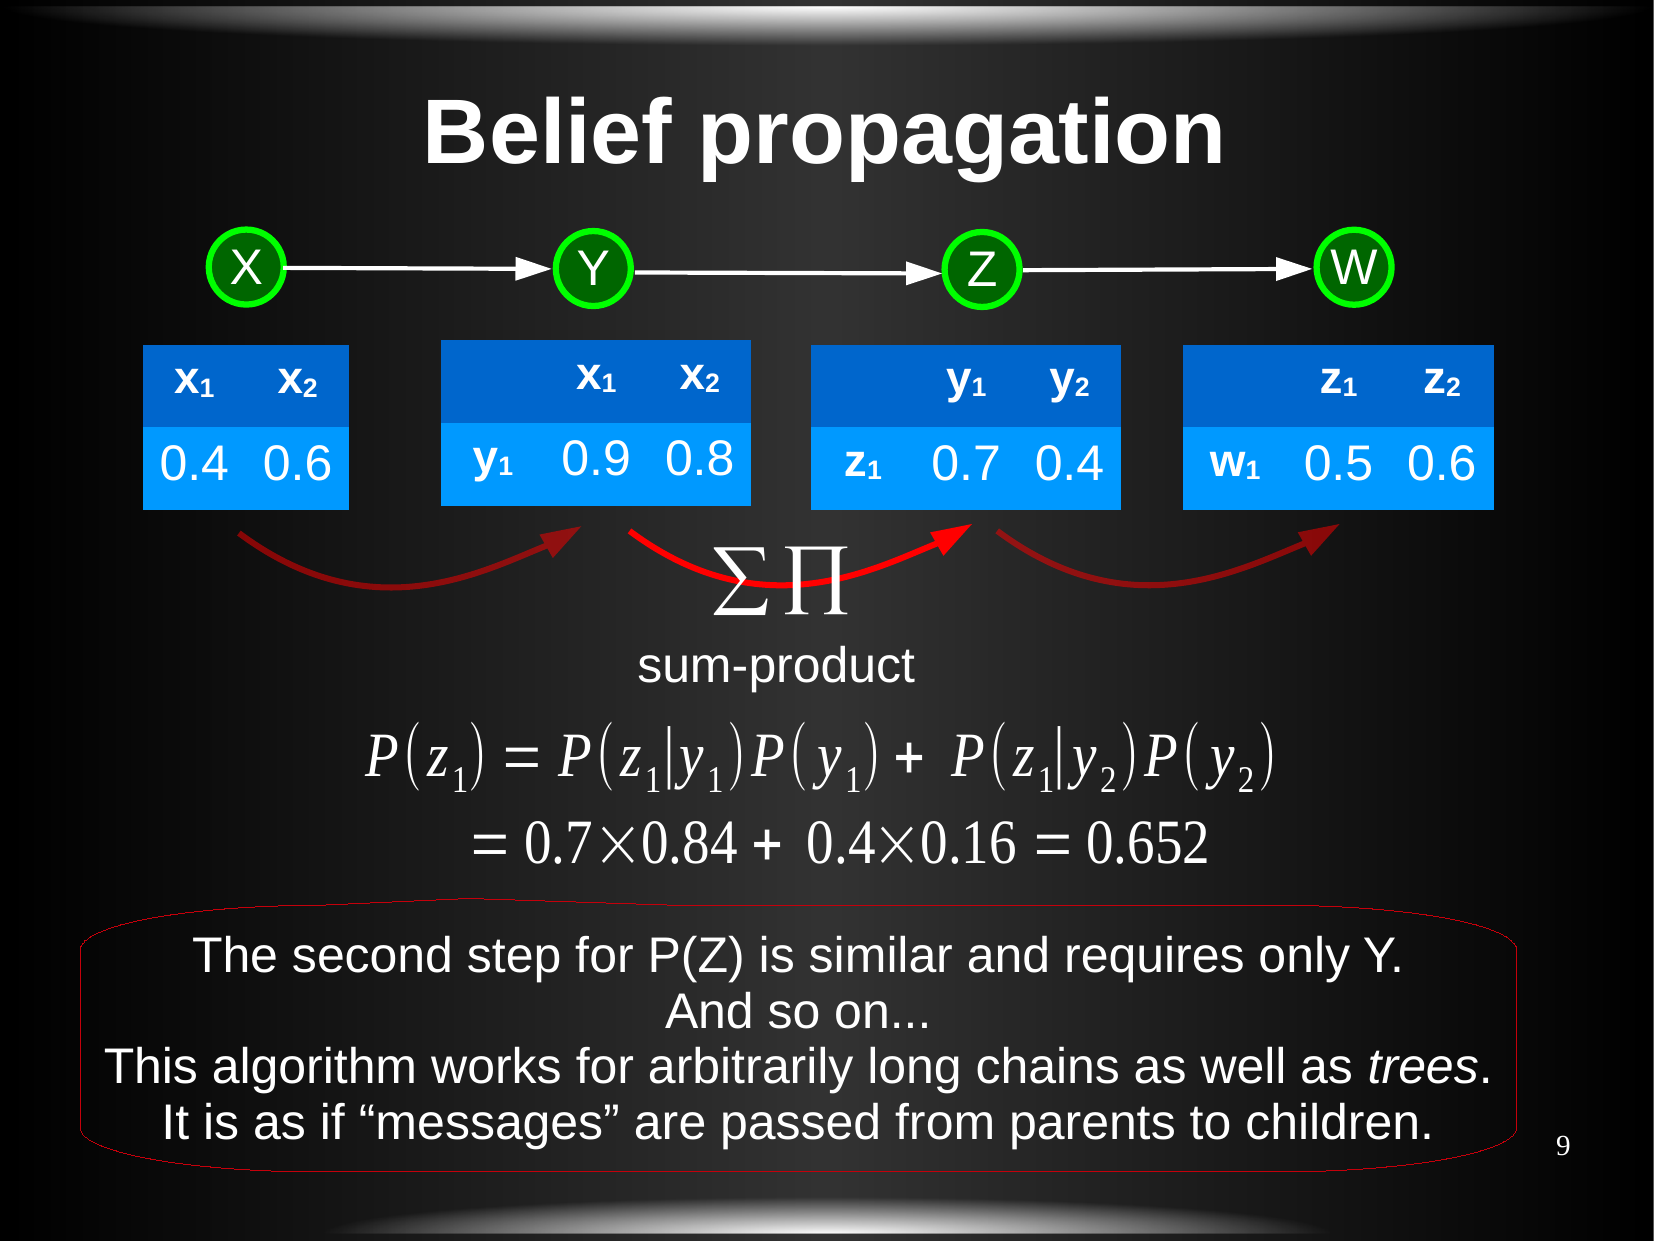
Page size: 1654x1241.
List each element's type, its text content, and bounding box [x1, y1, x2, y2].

table_header [441, 340, 545, 423]
text_box Z [944, 231, 1020, 307]
table_cell 0.6 [1390, 427, 1494, 510]
text_box X [208, 229, 284, 305]
chart [696, 541, 887, 618]
table_cell 0.5 [1287, 427, 1390, 510]
table_header z1 [1287, 345, 1390, 427]
table_header [1183, 345, 1287, 427]
table_header x2 [246, 345, 349, 427]
title Belief propagation [140, 62, 1511, 203]
table_header x1 [545, 340, 648, 423]
table_cell 0.8 [648, 423, 751, 506]
table_cell y1 [441, 423, 545, 506]
text_box Y [555, 231, 631, 307]
table_header x1 [143, 345, 246, 427]
table_cell 0.4 [143, 427, 246, 510]
text_box The second step for P(Z) is similar and requires only Y. And so on... This algorithm works for arbitrarily long chains as well as trees. It is as if “messages” are passed from parents to children. [80, 898, 1517, 1172]
table_cell 0.9 [545, 423, 648, 506]
table_header y2 [1018, 345, 1121, 427]
picture [0, 0, 1654, 1241]
table_cell 0.6 [246, 427, 349, 510]
table_cell z1 [811, 427, 915, 510]
table_header z2 [1390, 345, 1494, 427]
table_header [811, 345, 915, 427]
table_header x2 [648, 340, 751, 423]
table_cell 0.4 [1018, 427, 1121, 510]
table_header y1 [915, 345, 1018, 427]
table_cell 0.7 [915, 427, 1018, 510]
chart [348, 721, 1289, 878]
text_box W [1316, 229, 1392, 305]
text_box sum-product [622, 629, 931, 701]
table_cell w1 [1183, 427, 1287, 510]
